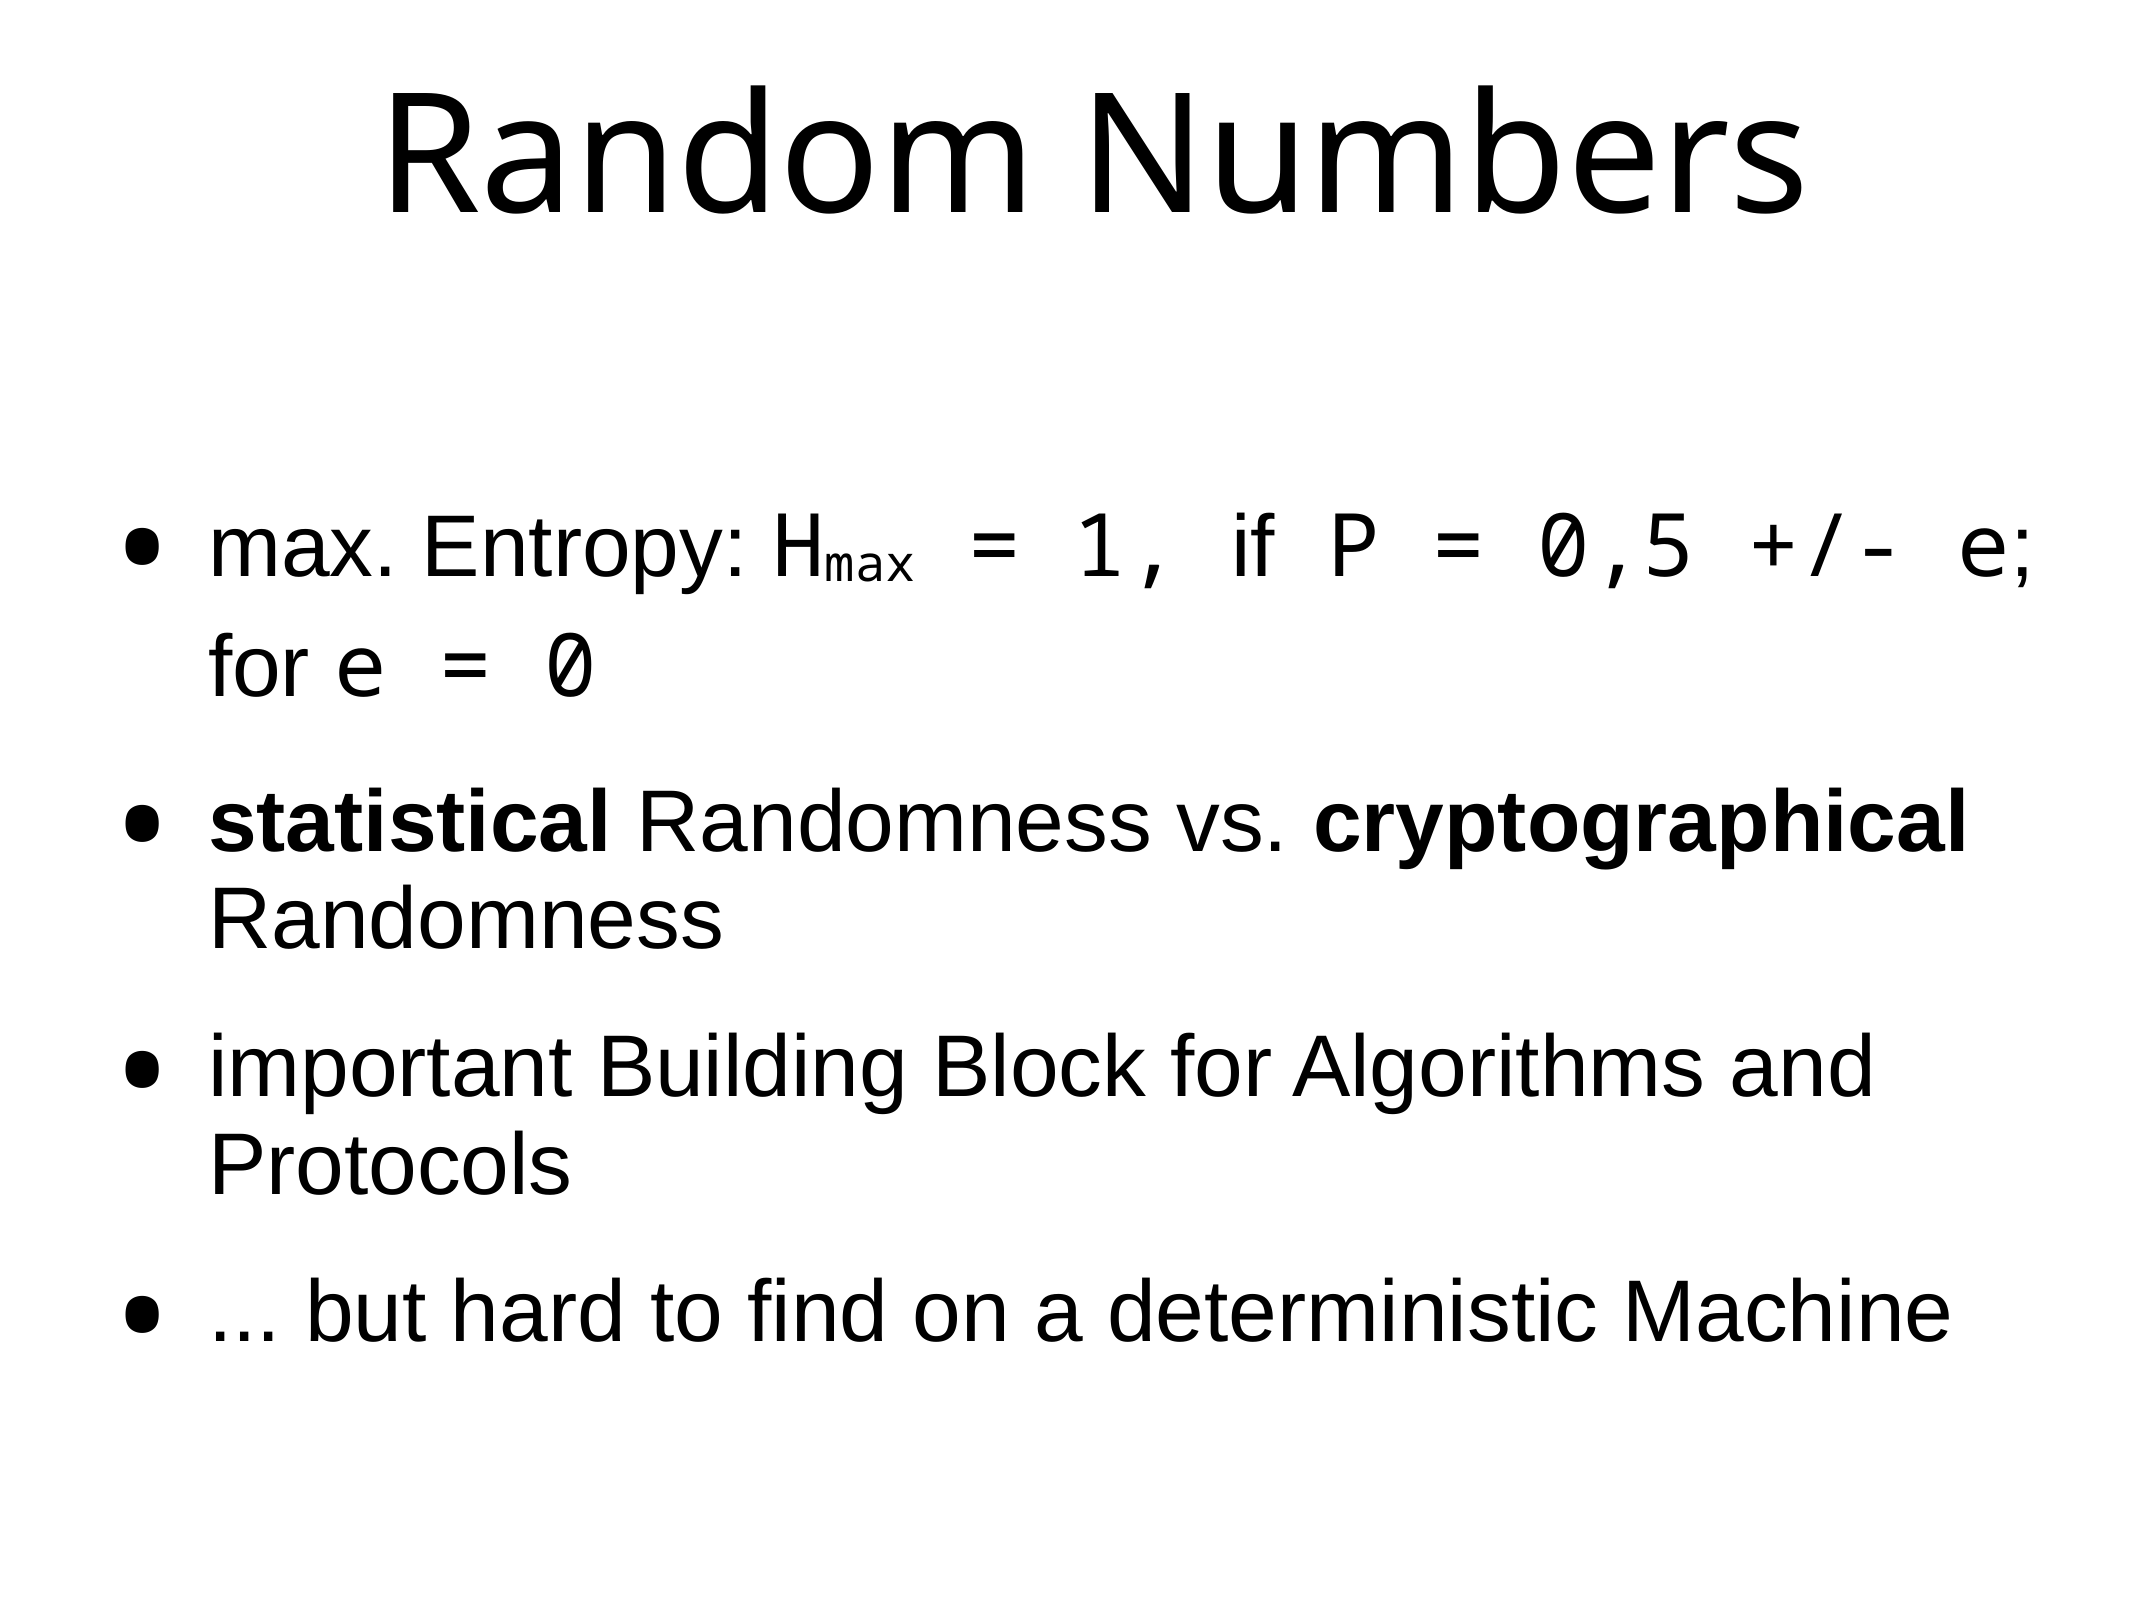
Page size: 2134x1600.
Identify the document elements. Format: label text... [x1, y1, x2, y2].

list max. Entropy: Hmax = 1, if P = 0,5 +/- e; for e = 0 statistical Randomness vs. cryptographical Randomness important Building Block for Algorithms and Protocols ... but hard to find on a deterministic Machine [54, 272, 2076, 1571]
title Random Numbers [282, 29, 1949, 266]
